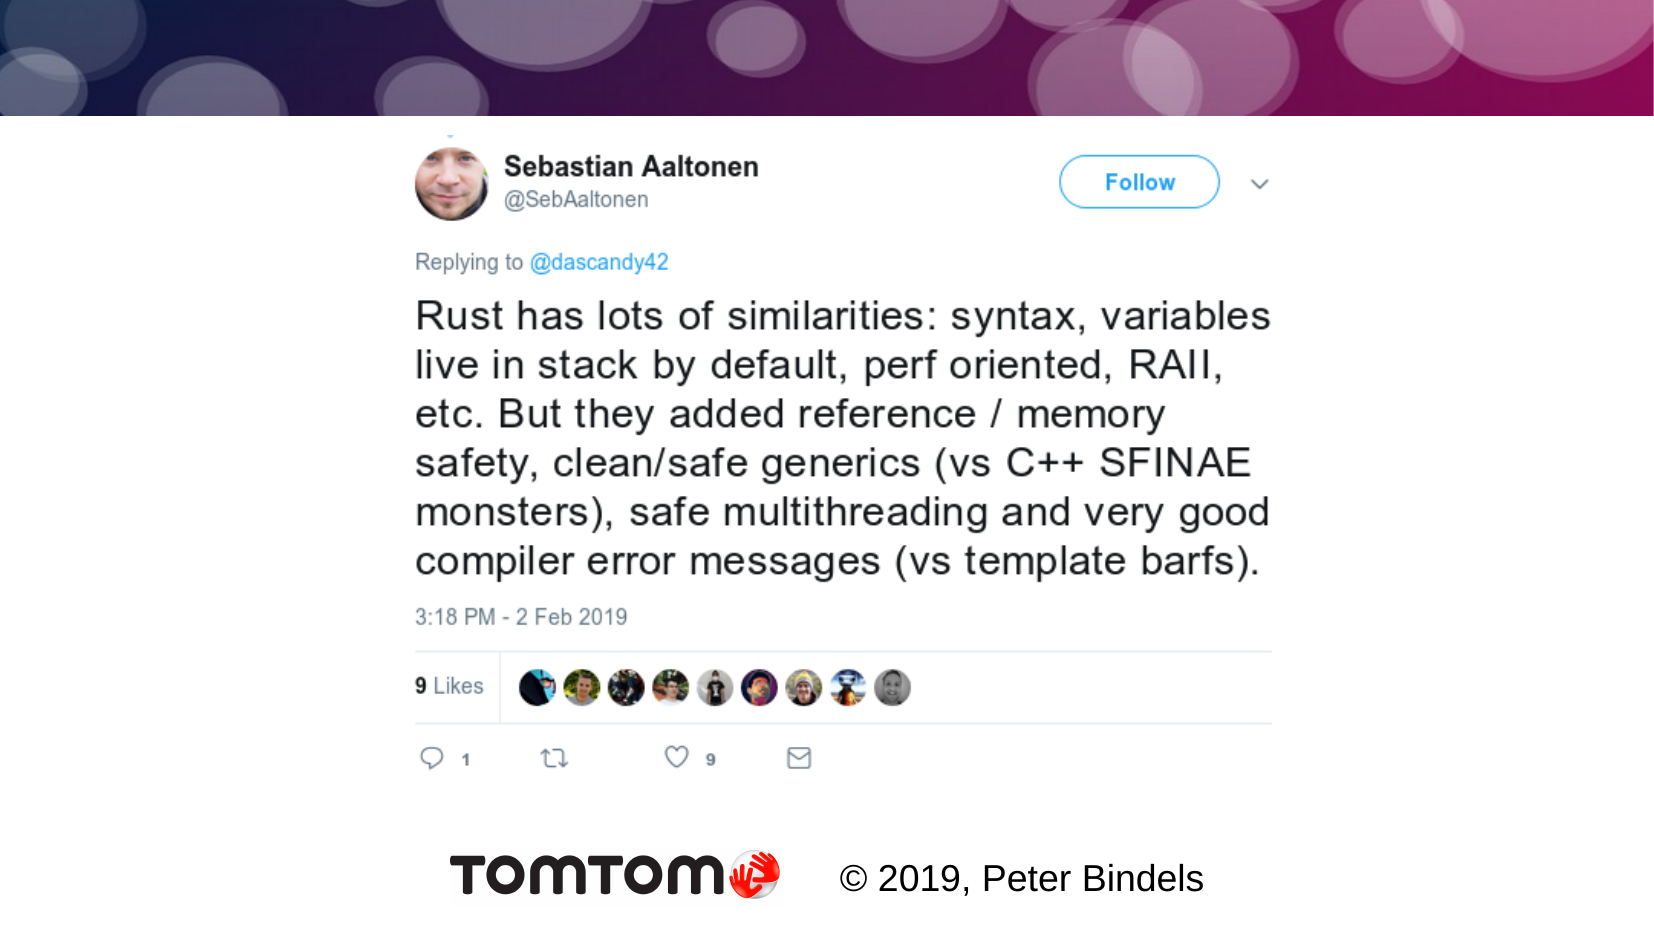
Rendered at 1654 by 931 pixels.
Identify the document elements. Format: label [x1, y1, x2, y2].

picture [0, 0, 1654, 116]
picture [450, 847, 784, 906]
picture [360, 135, 1324, 780]
